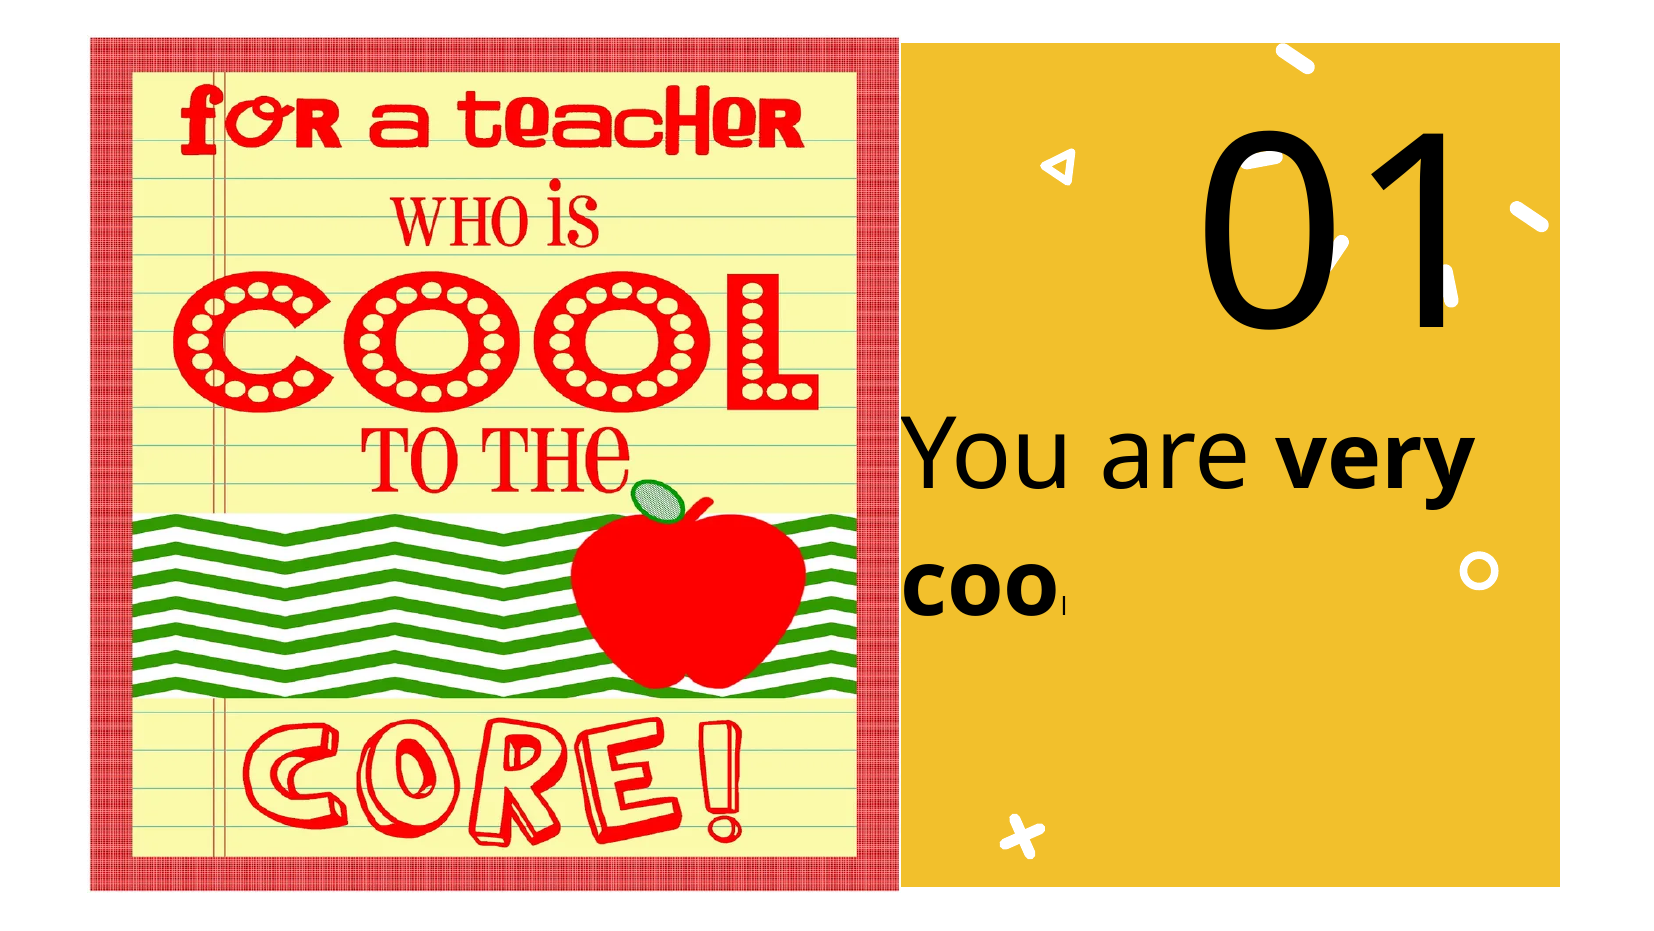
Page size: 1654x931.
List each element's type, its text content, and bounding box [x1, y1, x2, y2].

title 01 [1192, 37, 1538, 407]
picture [87, 35, 901, 893]
text_box You are very cool [901, 381, 1561, 643]
